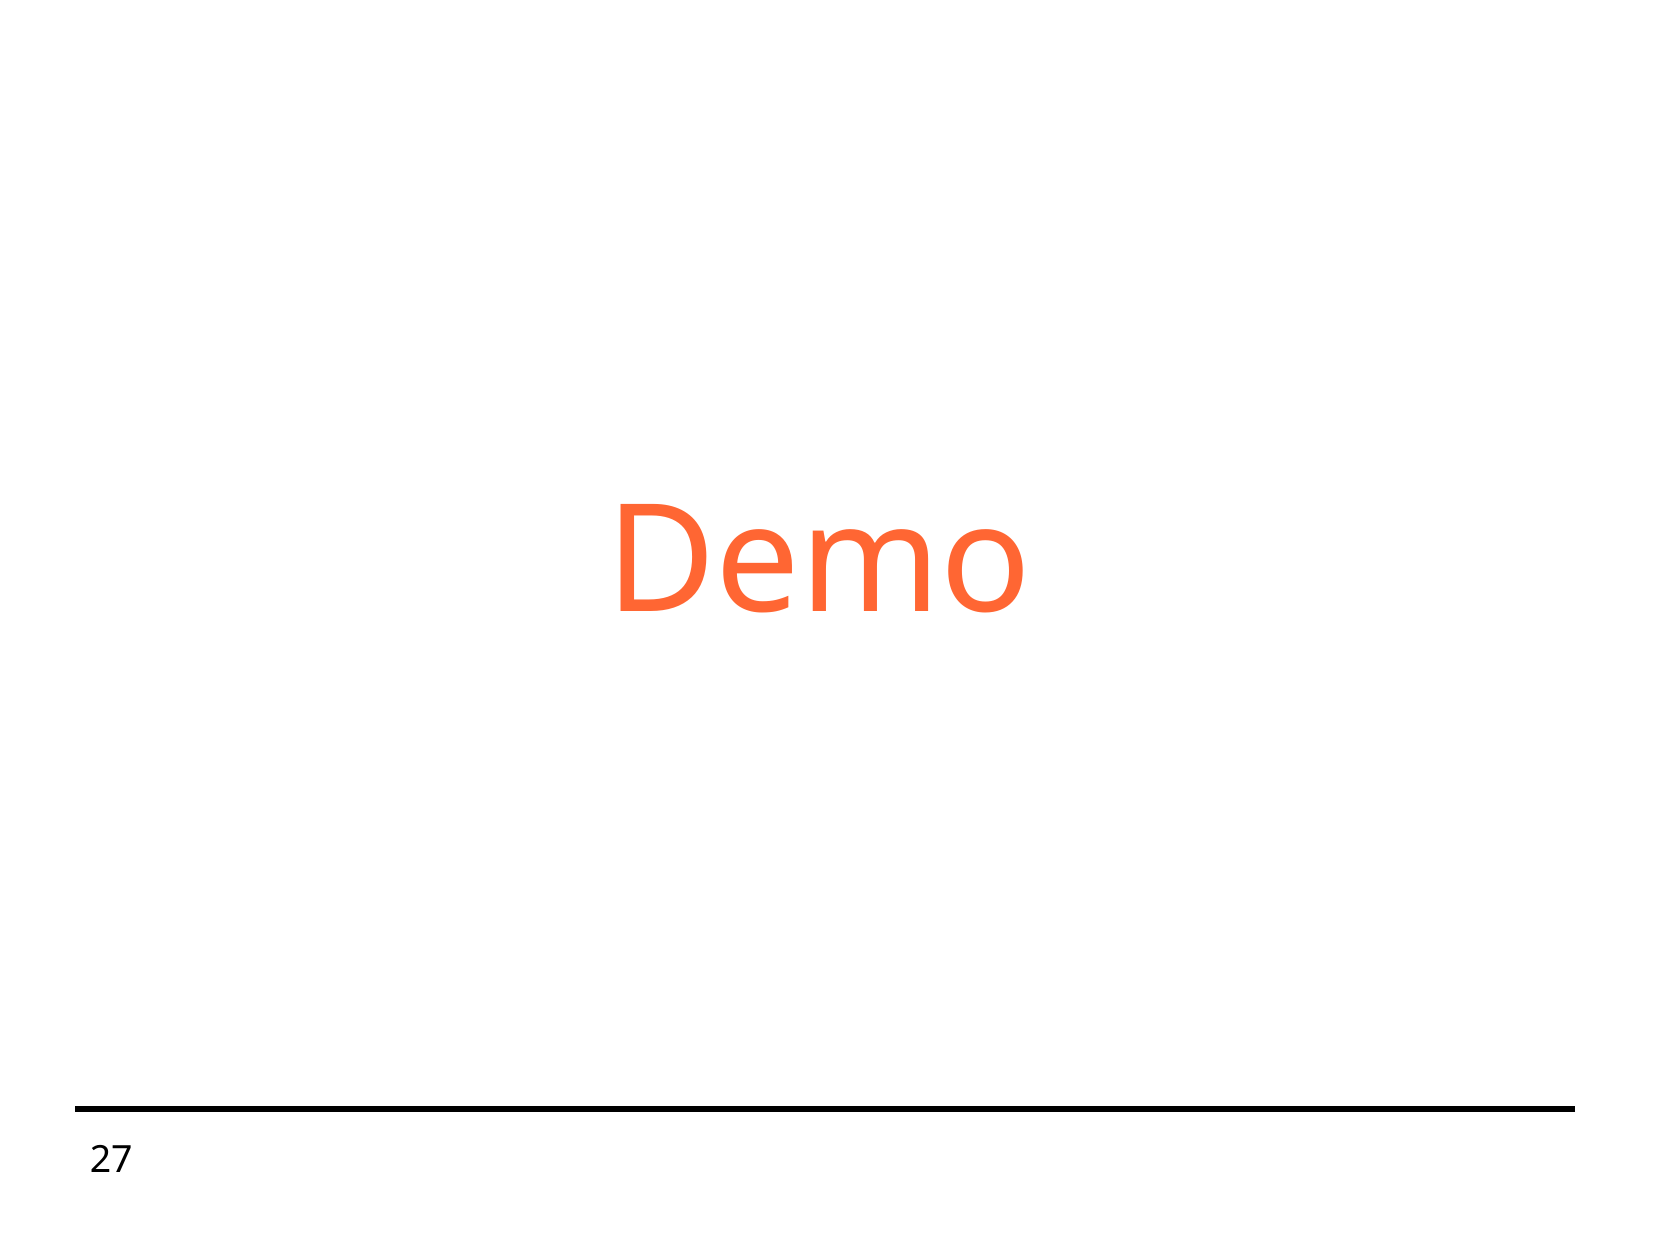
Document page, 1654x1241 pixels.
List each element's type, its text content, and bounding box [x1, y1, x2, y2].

title Demo [75, 450, 1564, 658]
